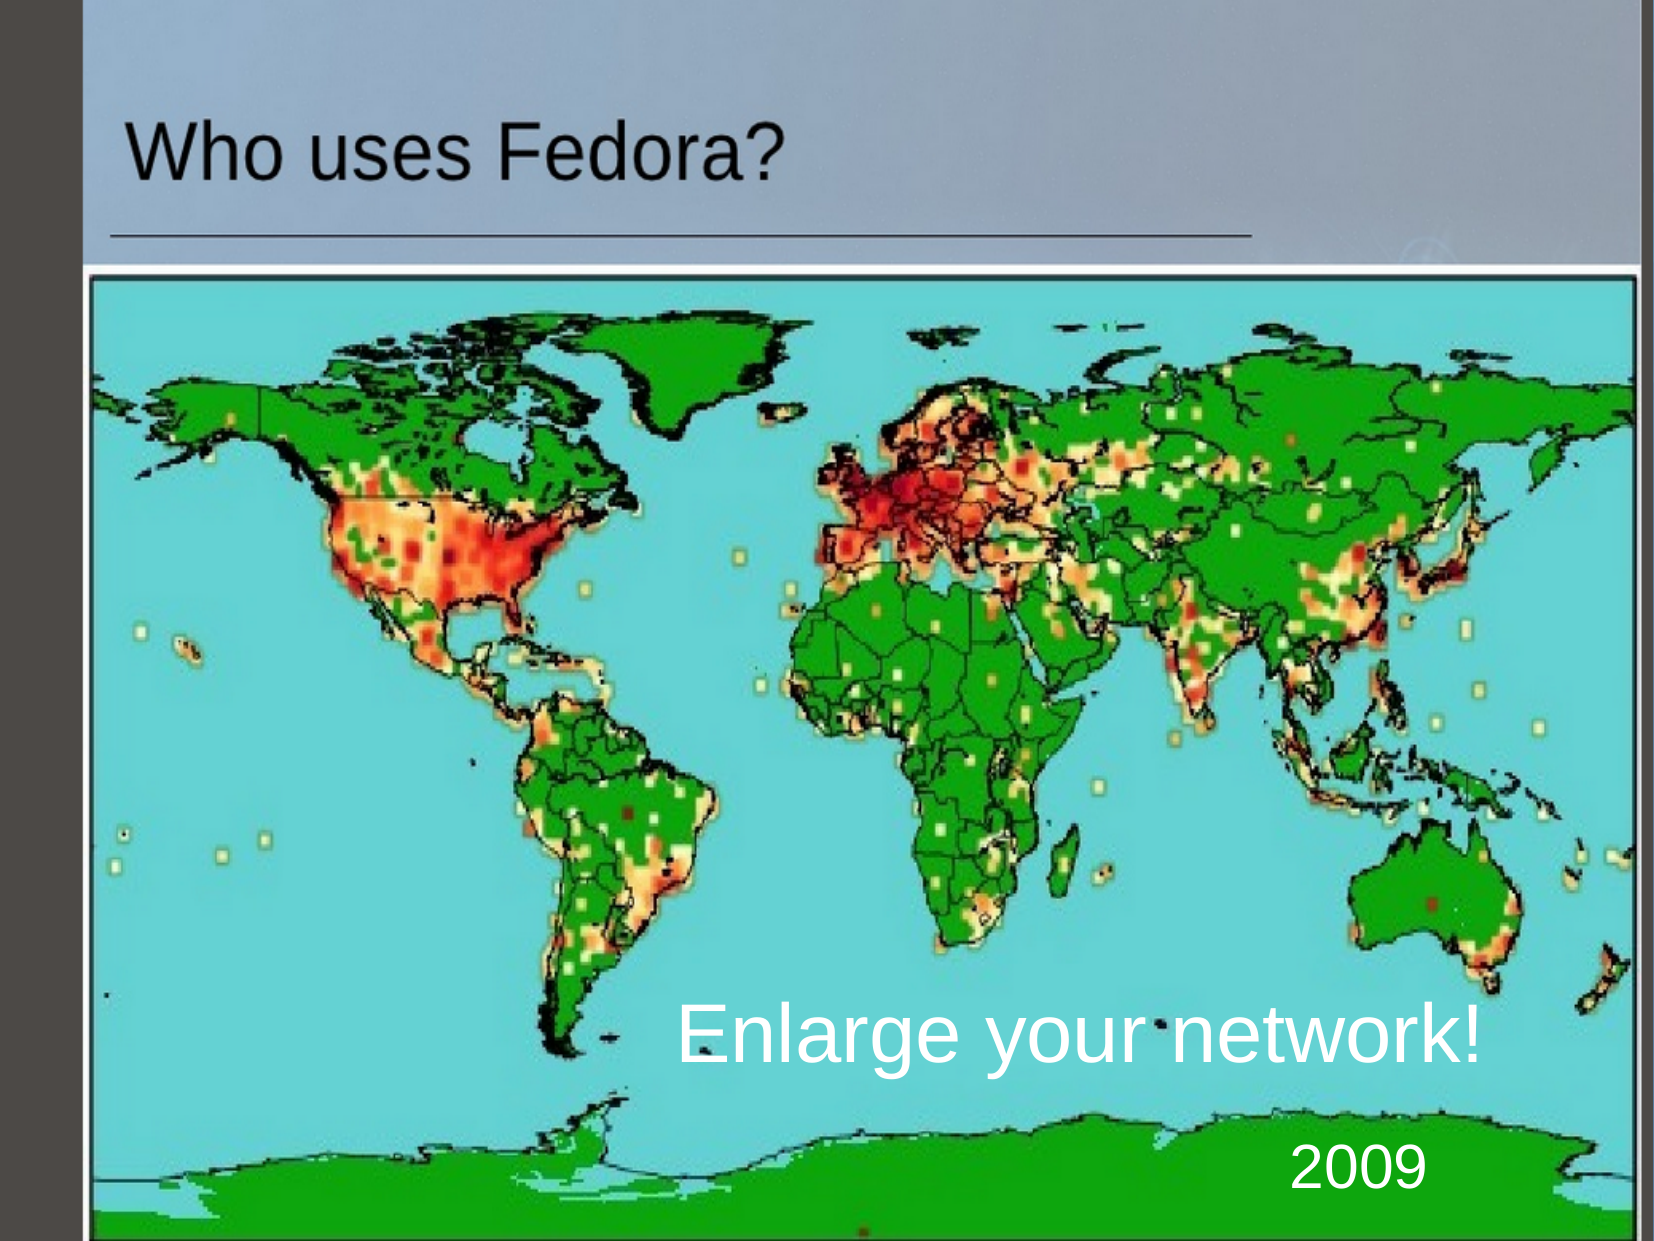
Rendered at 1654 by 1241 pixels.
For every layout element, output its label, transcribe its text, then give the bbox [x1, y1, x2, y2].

text_box 2009 [1275, 1125, 1444, 1210]
text_box Enlarge your network! [660, 979, 1501, 1088]
picture [0, 0, 1654, 1241]
